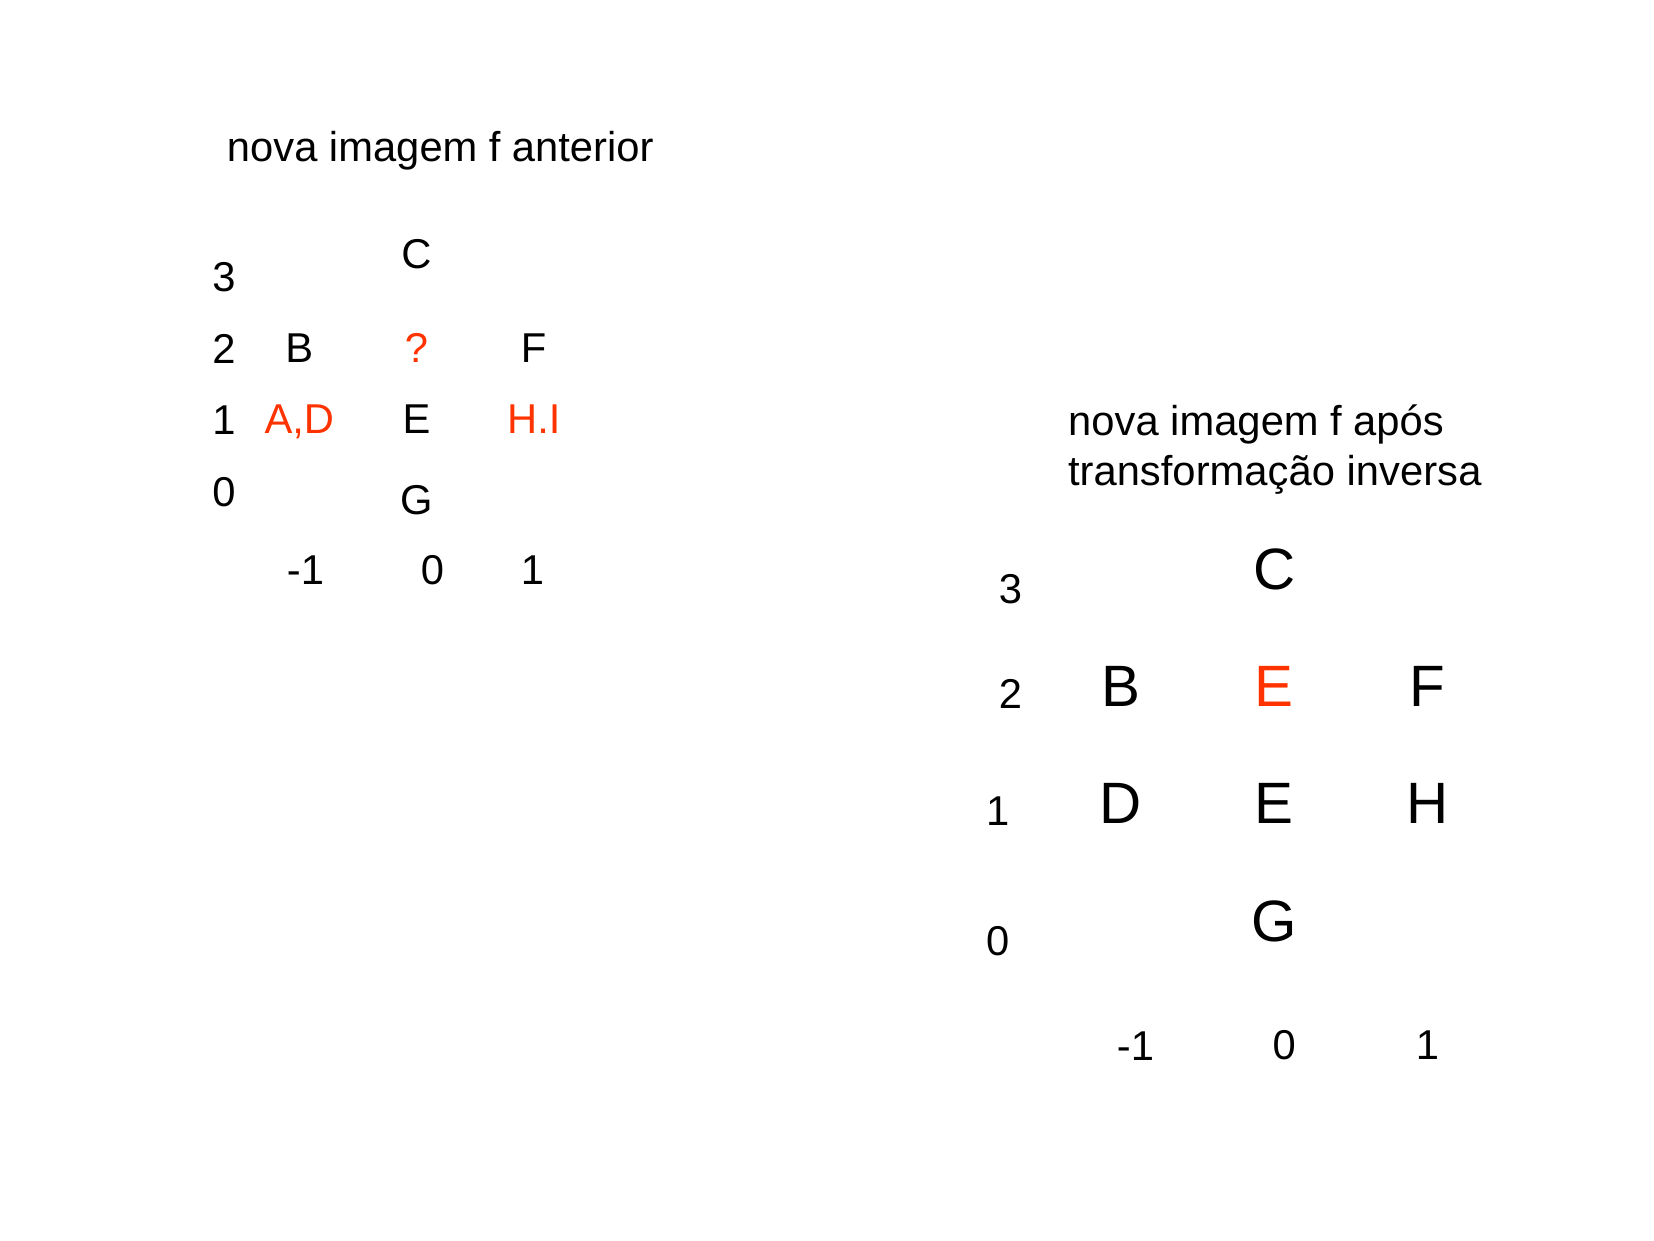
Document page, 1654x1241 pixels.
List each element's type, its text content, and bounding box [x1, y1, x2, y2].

table_cell D [1044, 763, 1197, 881]
text_box 1 [1386, 1010, 1455, 1076]
table_header [1351, 529, 1504, 646]
table_cell [1044, 881, 1197, 998]
table_cell A,D [241, 388, 358, 469]
text_box -1 [257, 535, 340, 601]
table_cell E [358, 388, 475, 469]
table_cell B [1044, 646, 1197, 763]
text_box 0 [182, 457, 251, 523]
table_cell B [241, 317, 358, 388]
table_cell [475, 469, 592, 541]
table_cell G [1197, 881, 1351, 998]
text_box 2 [182, 313, 251, 380]
table_cell G [358, 469, 475, 541]
text_box 3 [969, 554, 1038, 621]
table_cell ? [358, 317, 475, 388]
text_box 2 [969, 658, 1038, 725]
text_box -1 [1087, 1010, 1169, 1077]
table_header C [358, 223, 475, 317]
table_header C [1197, 529, 1351, 646]
table_cell H.I [475, 388, 592, 469]
text_box 0 [391, 535, 460, 601]
table_cell H [1351, 763, 1504, 881]
text_box nova imagem f anterior [197, 112, 669, 178]
table_cell [1351, 881, 1504, 998]
table_header [1044, 529, 1197, 646]
text_box 1 [182, 385, 251, 451]
text_box 0 [956, 906, 1025, 972]
table_cell F [1351, 646, 1504, 763]
table_cell F [475, 317, 592, 388]
table_cell [241, 469, 358, 541]
table_header [241, 223, 358, 317]
text_box nova imagem f após transformação inversa [1038, 385, 1497, 502]
text_box 1 [956, 775, 1025, 842]
text_box 1 [491, 535, 559, 601]
text_box 0 [1242, 1010, 1311, 1076]
table_cell E [1197, 646, 1351, 763]
table_cell E [1197, 763, 1351, 881]
table_header [475, 223, 592, 317]
text_box 3 [182, 242, 251, 308]
